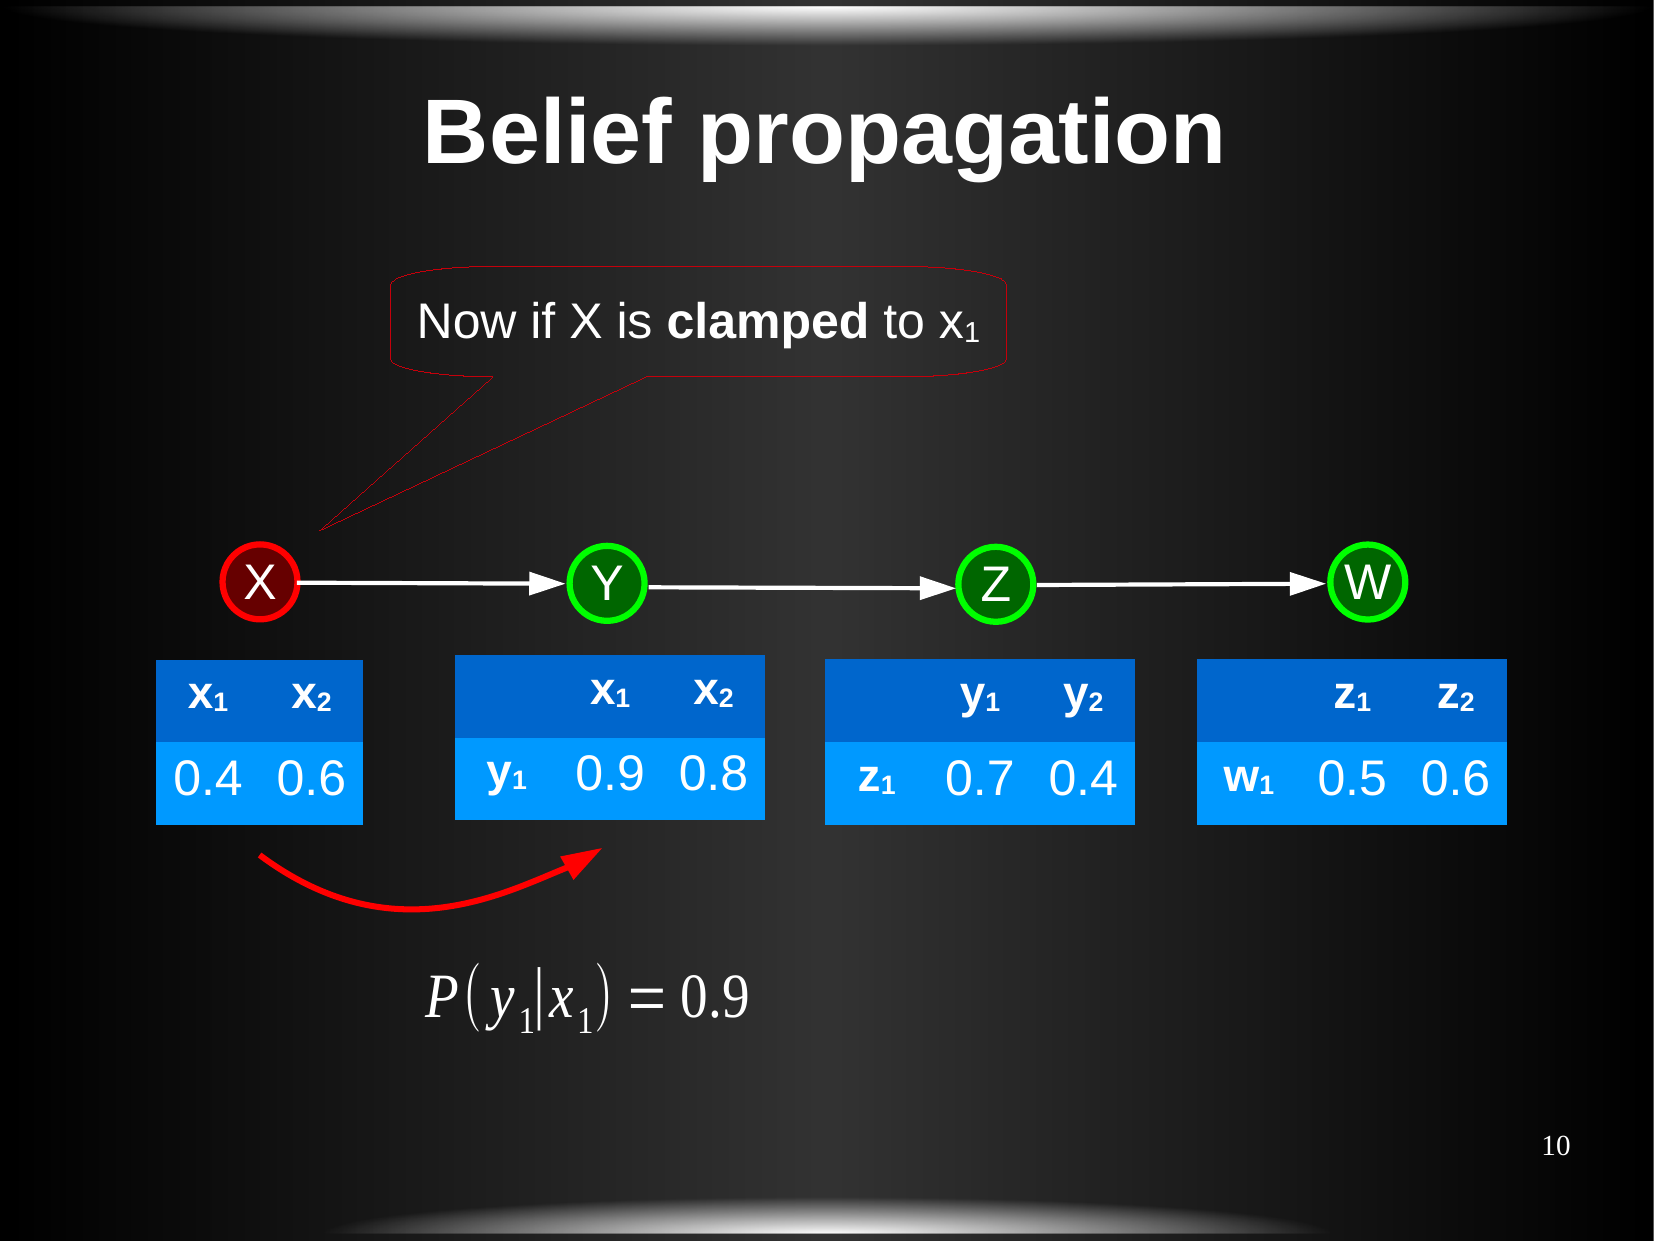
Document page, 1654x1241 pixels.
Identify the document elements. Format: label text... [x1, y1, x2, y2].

table_cell 0.6 [260, 742, 363, 825]
table_cell 0.5 [1301, 742, 1404, 825]
table_cell w1 [1197, 742, 1301, 825]
table_header y2 [1032, 659, 1135, 742]
text_box Z [958, 546, 1034, 622]
table_header x2 [662, 655, 765, 738]
table_cell 0.8 [662, 738, 765, 820]
table_header x1 [558, 655, 662, 738]
text_box Now if X is clamped to x1 [319, 266, 1007, 531]
table_cell 0.4 [1032, 742, 1135, 825]
table_header [455, 655, 558, 738]
table_header y1 [928, 659, 1032, 742]
title Belief propagation [140, 62, 1511, 203]
chart [408, 962, 763, 1044]
table_cell z1 [825, 742, 928, 825]
table_header x2 [260, 660, 363, 742]
text_box Y [569, 545, 645, 621]
table_header z1 [1301, 659, 1404, 742]
picture [0, 0, 1654, 1241]
table_cell y1 [455, 738, 558, 820]
table_header z2 [1404, 659, 1507, 742]
table_cell 0.7 [928, 742, 1032, 825]
table_cell 0.4 [156, 742, 260, 825]
table_cell 0.9 [558, 738, 662, 820]
text_box X [222, 544, 298, 620]
table_header [1197, 659, 1301, 742]
table_cell 0.6 [1404, 742, 1507, 825]
table_header x1 [156, 660, 260, 742]
table_header [825, 659, 928, 742]
text_box W [1330, 544, 1406, 620]
